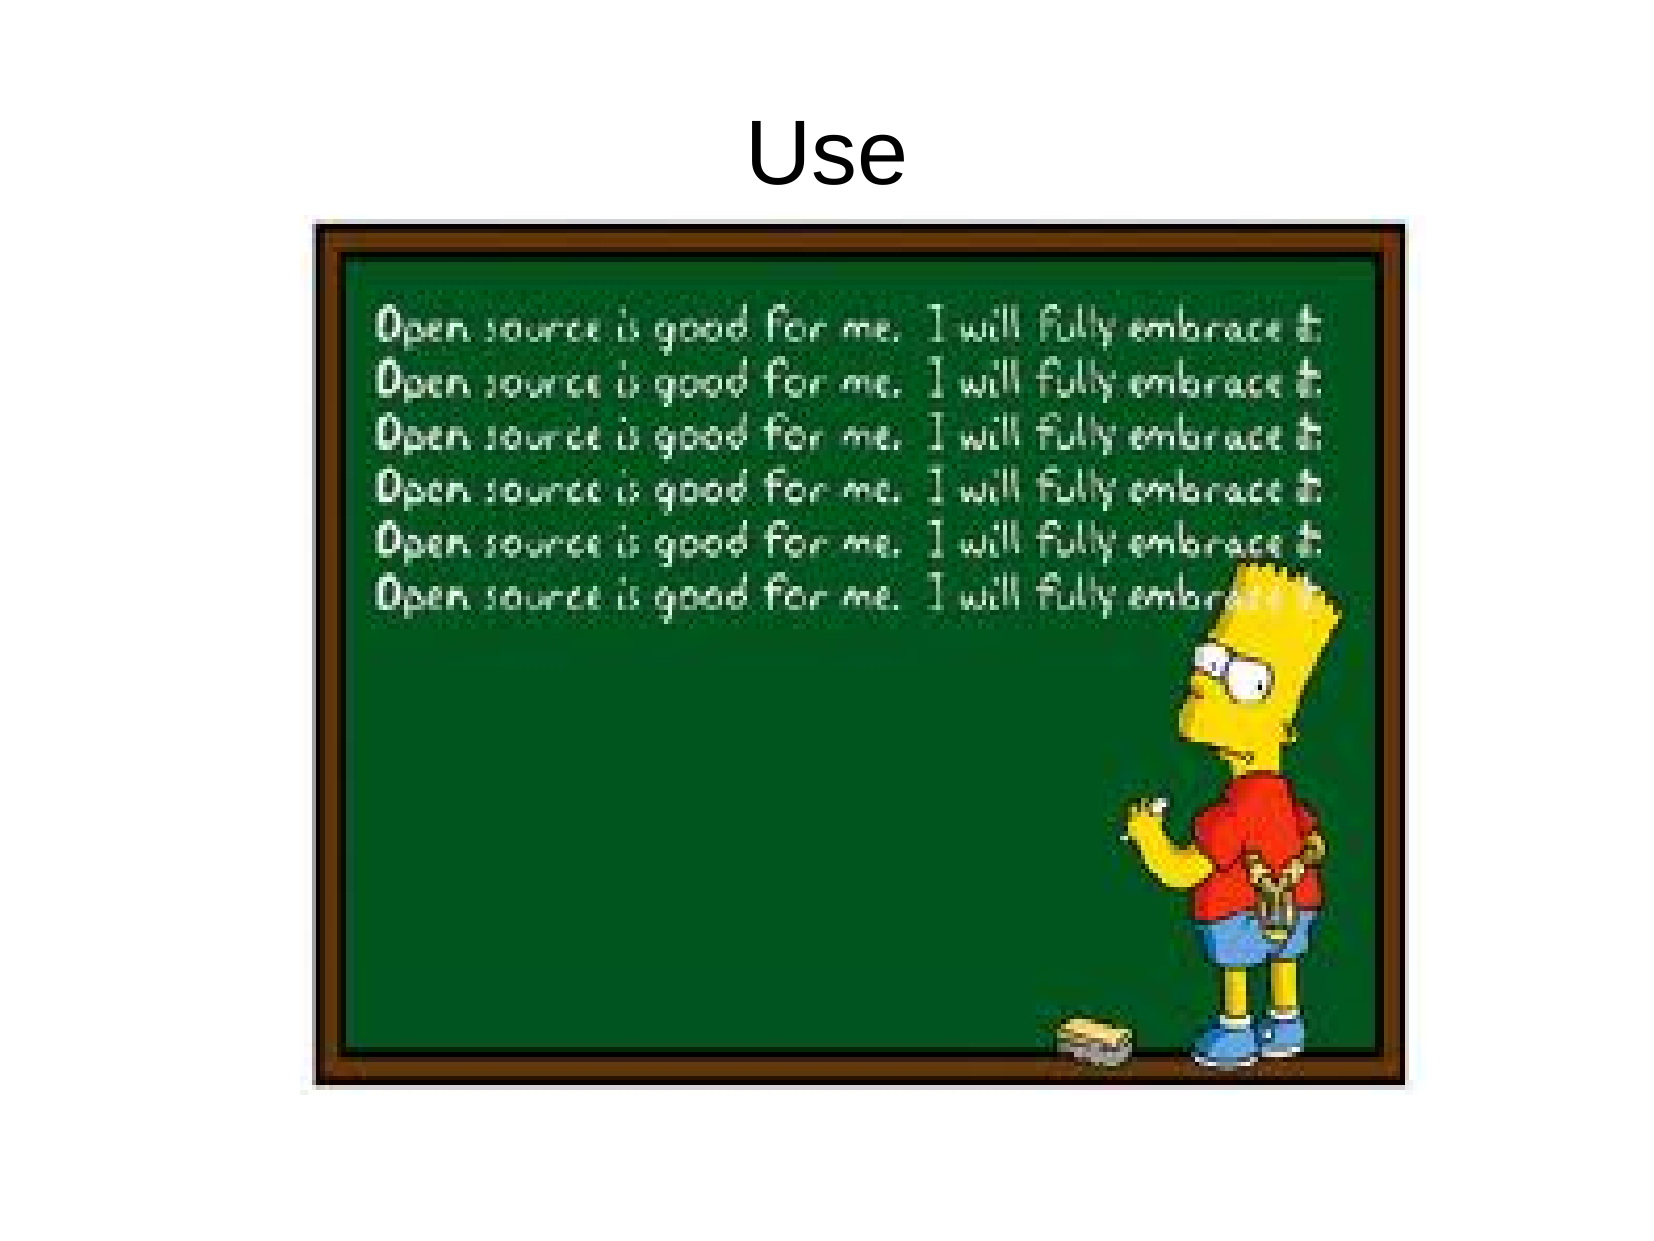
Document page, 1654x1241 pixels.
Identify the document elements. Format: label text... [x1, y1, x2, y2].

title Use [82, 49, 1571, 257]
picture [300, 215, 1426, 1096]
